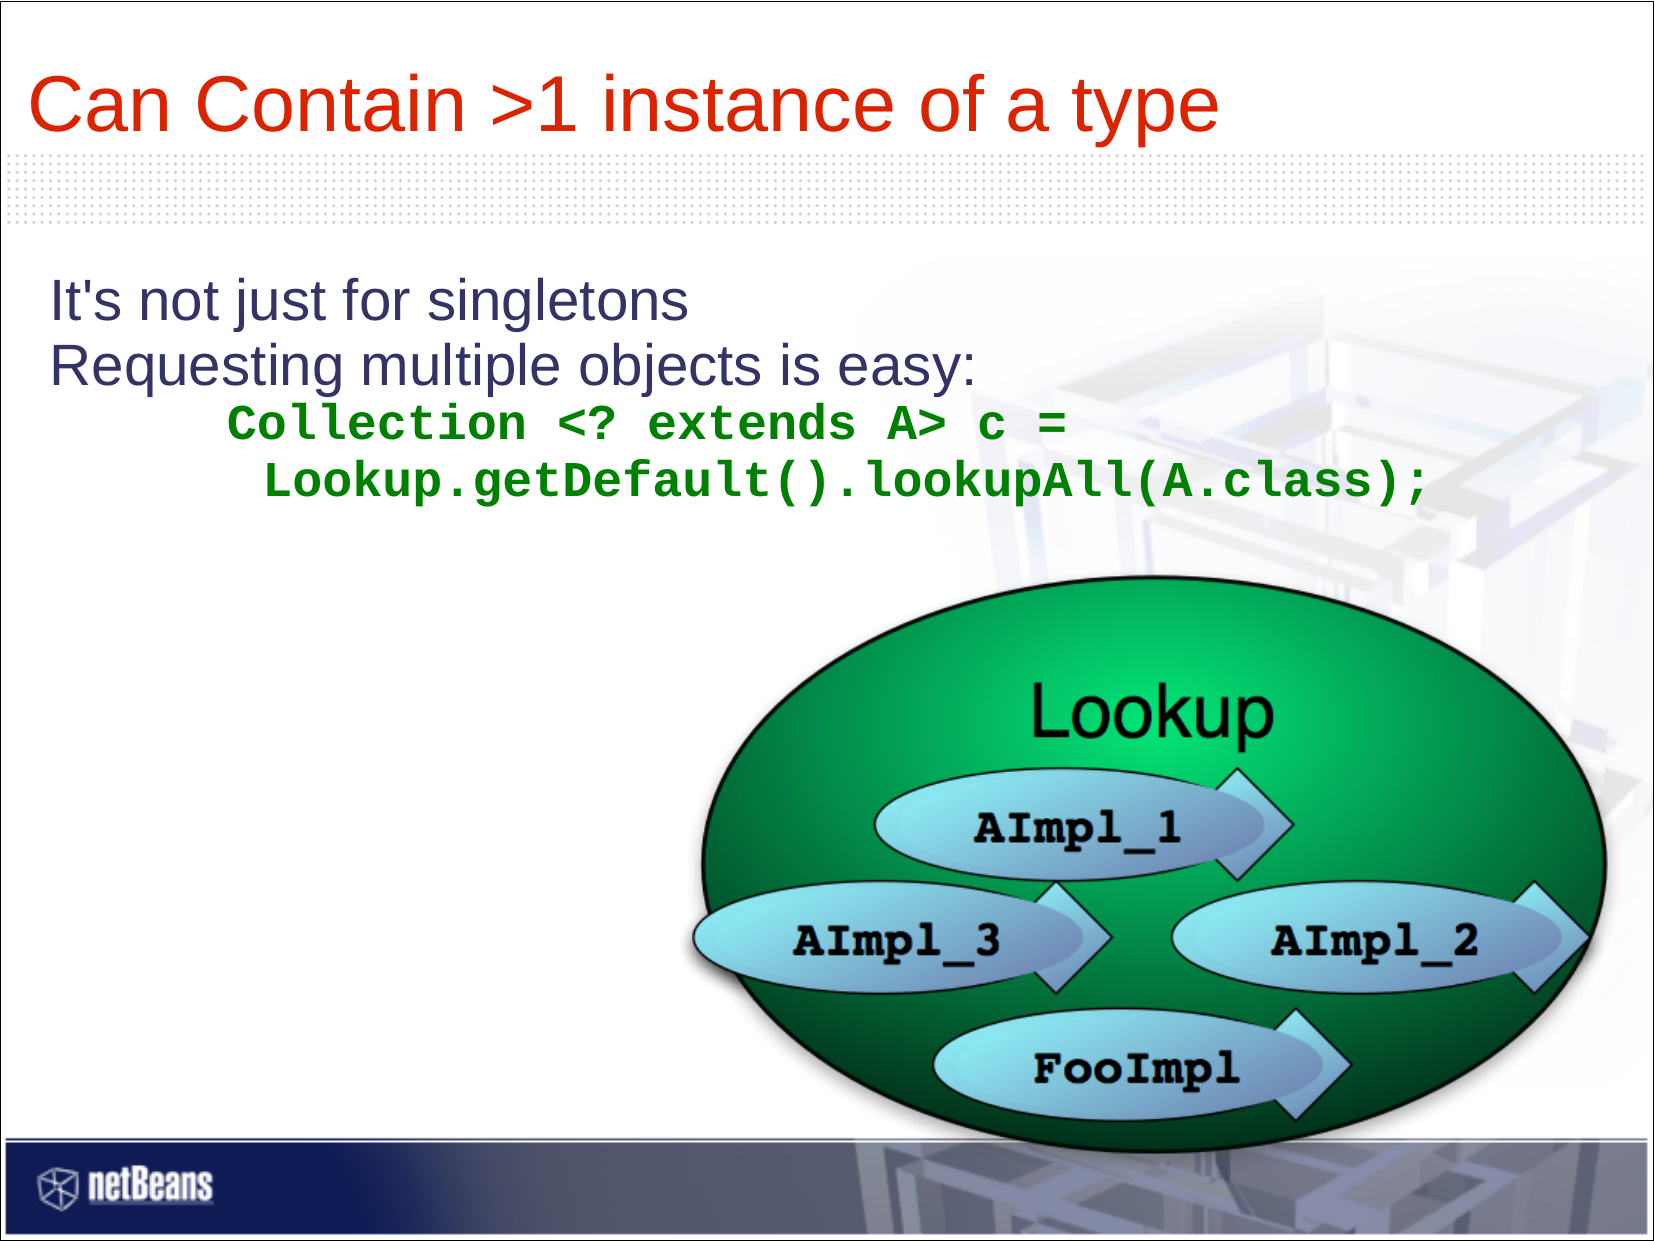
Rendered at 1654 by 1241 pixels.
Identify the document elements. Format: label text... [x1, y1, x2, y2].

list It's not just for singletons Requesting multiple objects is easy: Collection <? extends A> c = Lookup.getDefault().lookupAll(A.class); [49, 268, 1654, 1122]
title Can Contain >1 instance of a type [27, 0, 1627, 208]
picture [1, 2, 1653, 1240]
